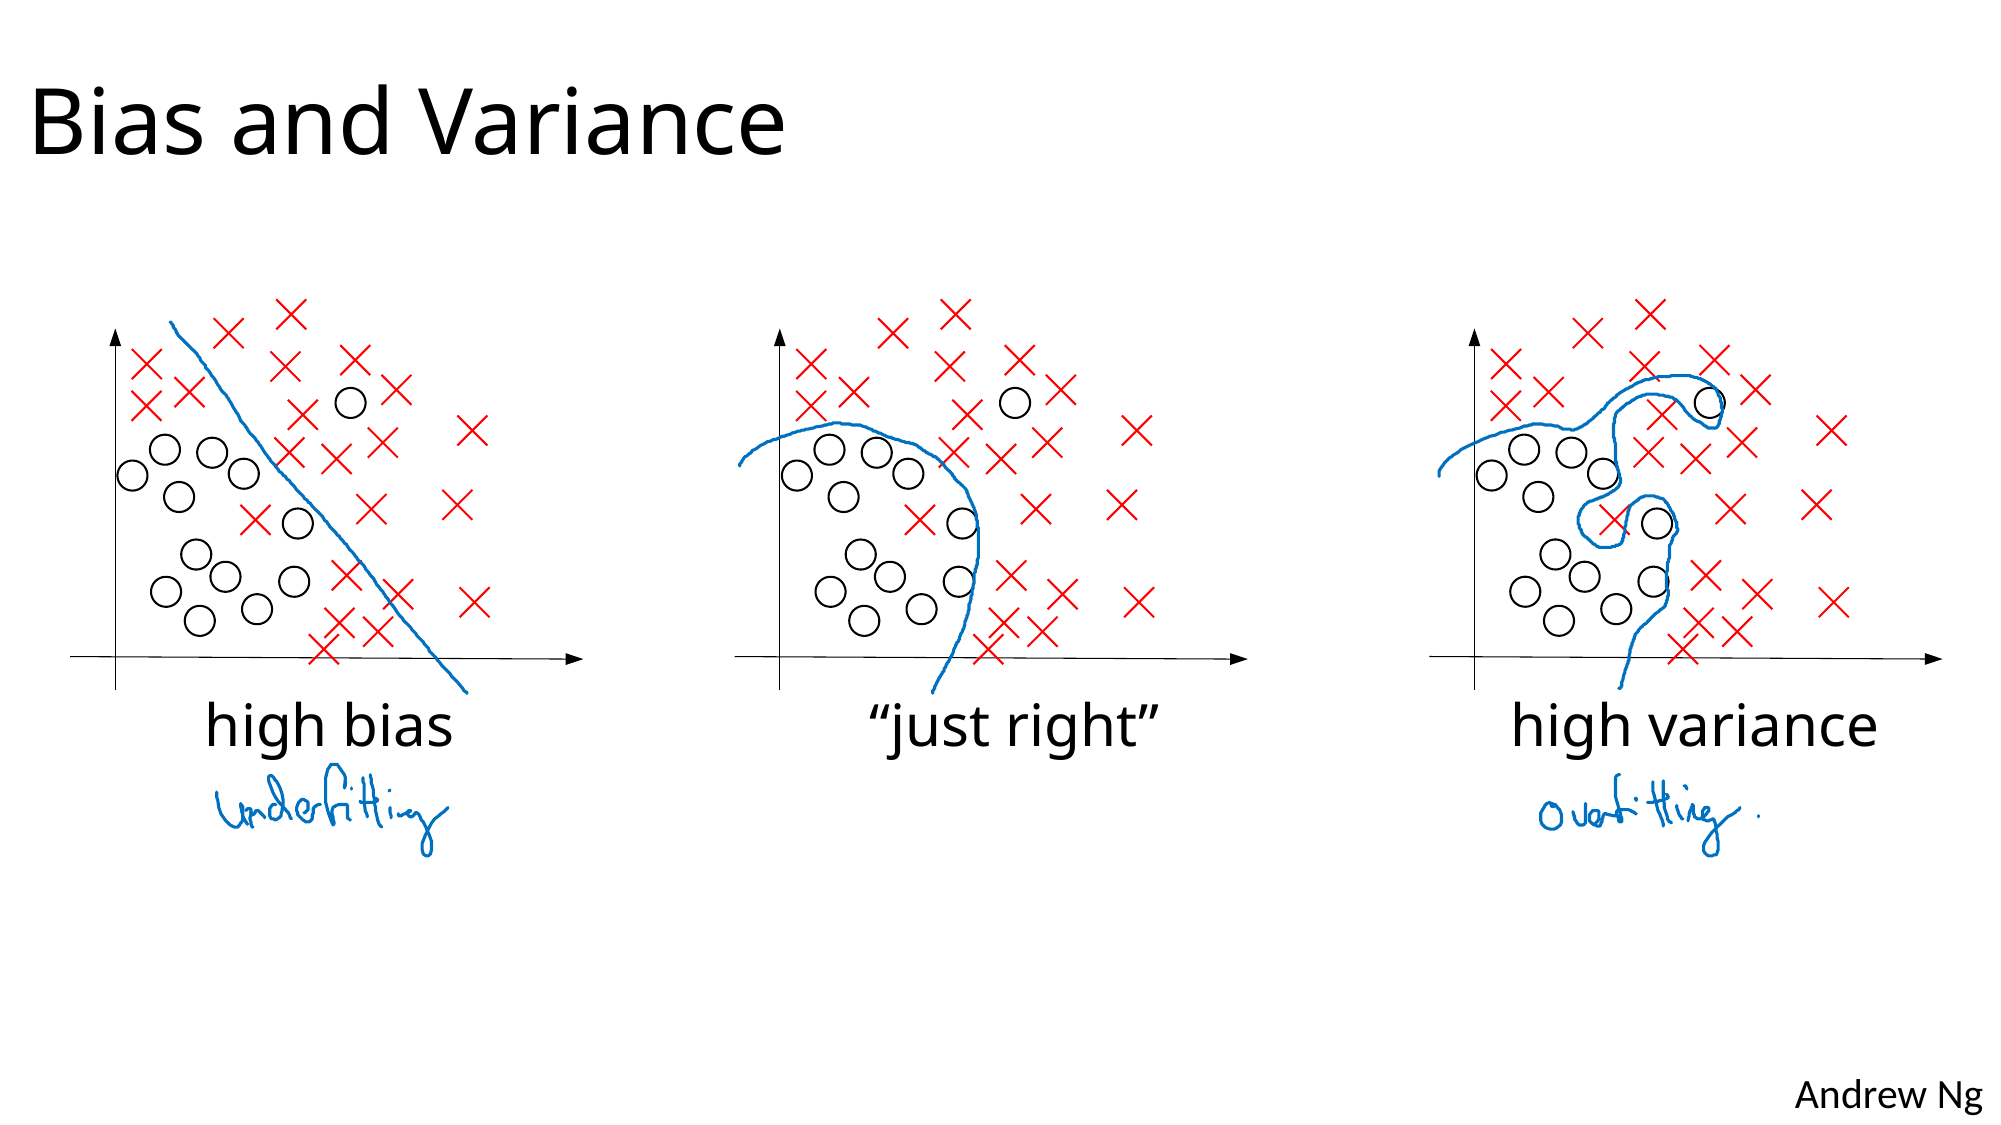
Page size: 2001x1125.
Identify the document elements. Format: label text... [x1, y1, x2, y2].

title Bias and Variance [12, 15, 1738, 234]
text_box high variance [1762, 680, 1899, 767]
picture [166, 318, 1762, 860]
